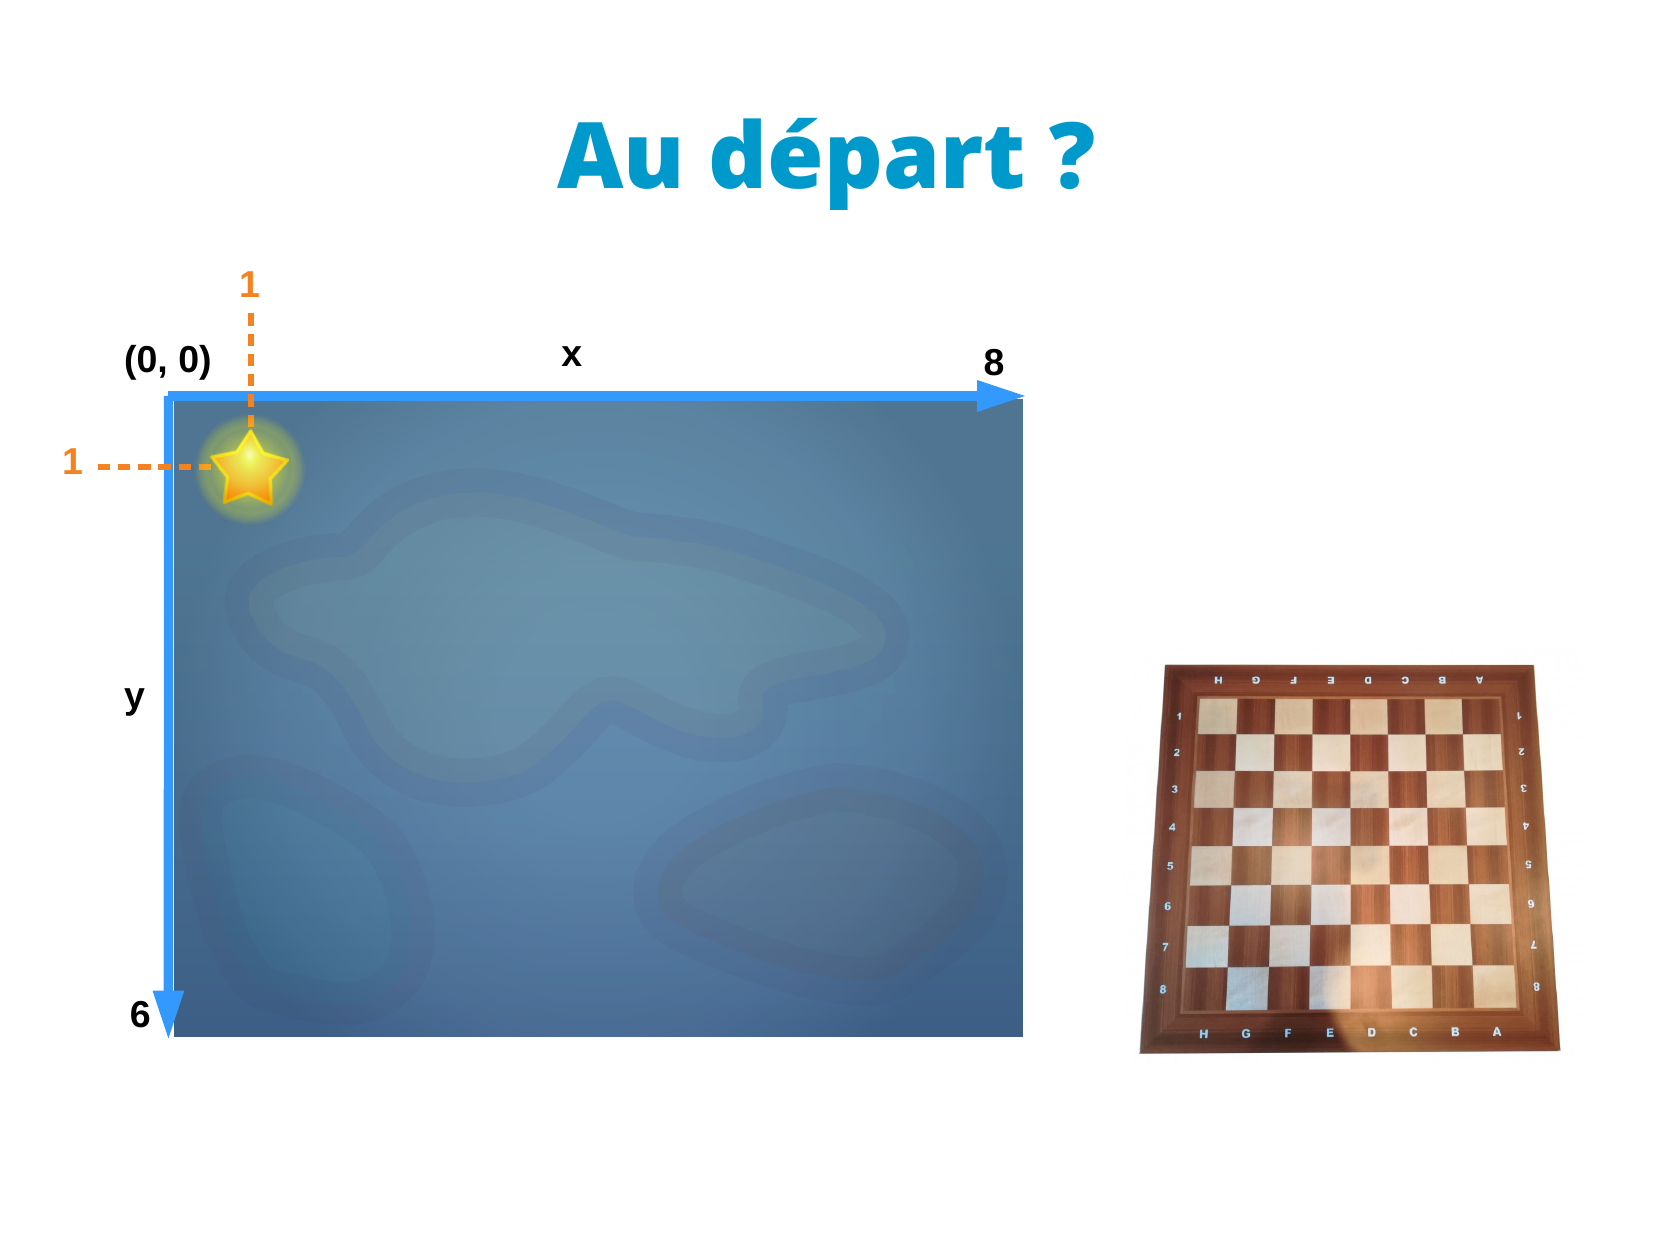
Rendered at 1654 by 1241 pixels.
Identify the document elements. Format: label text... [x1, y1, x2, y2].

picture [174, 399, 1023, 1037]
text_box 1 [224, 256, 275, 314]
title Au départ ? [82, 49, 1571, 257]
text_box y [109, 667, 157, 751]
text_box (0, 0) [109, 331, 228, 391]
text_box 1 [47, 433, 98, 491]
text_box 8 [759, 333, 1019, 391]
text_box x [546, 325, 594, 408]
text_box 6 [115, 986, 210, 1046]
picture [1123, 625, 1583, 1085]
